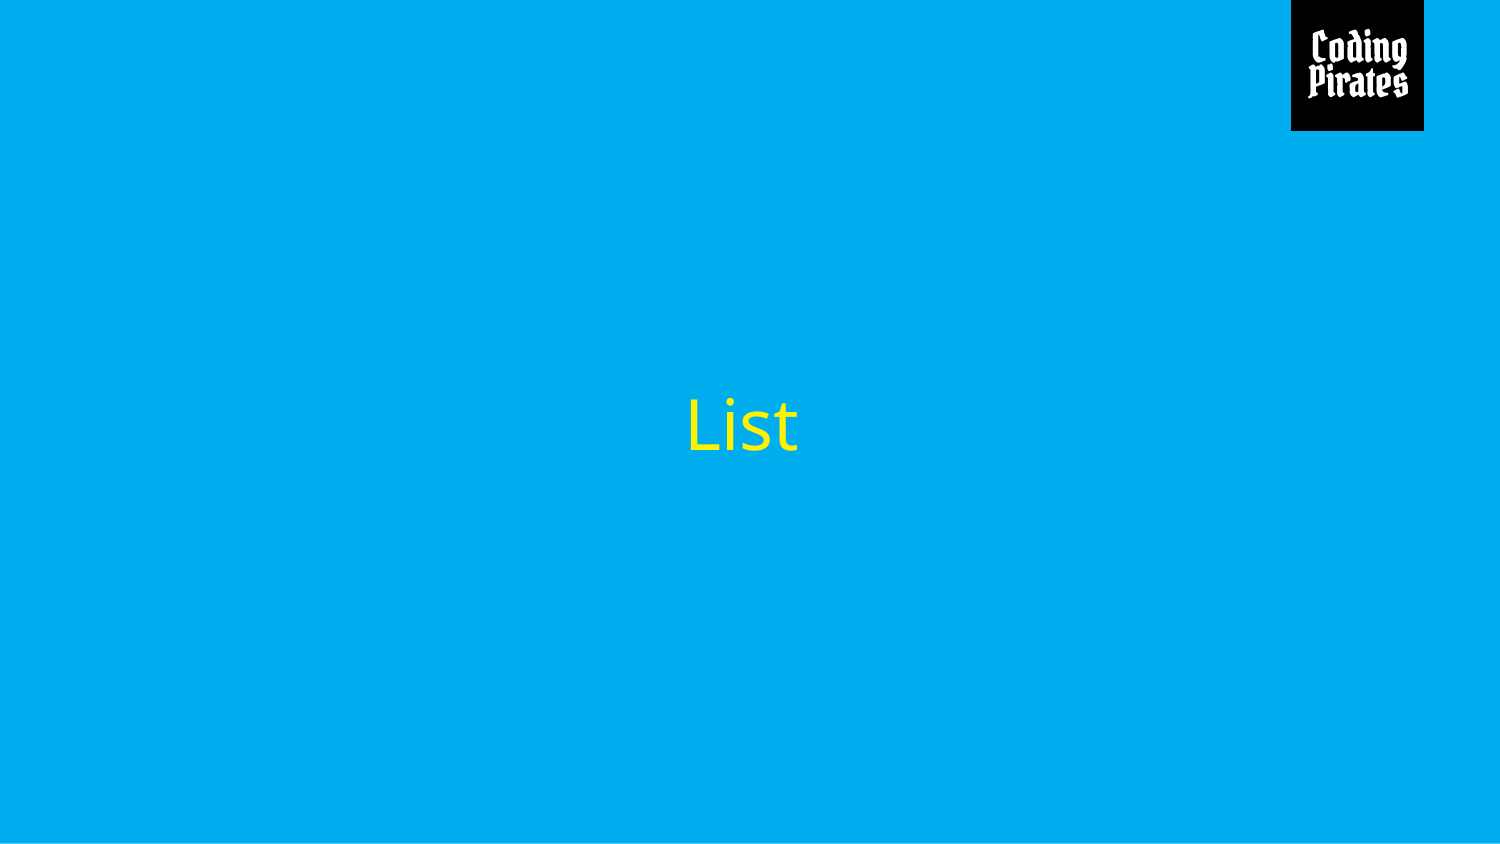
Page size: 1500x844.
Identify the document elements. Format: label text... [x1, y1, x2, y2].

picture [1292, 0, 1423, 130]
title List [12, 352, 1472, 491]
